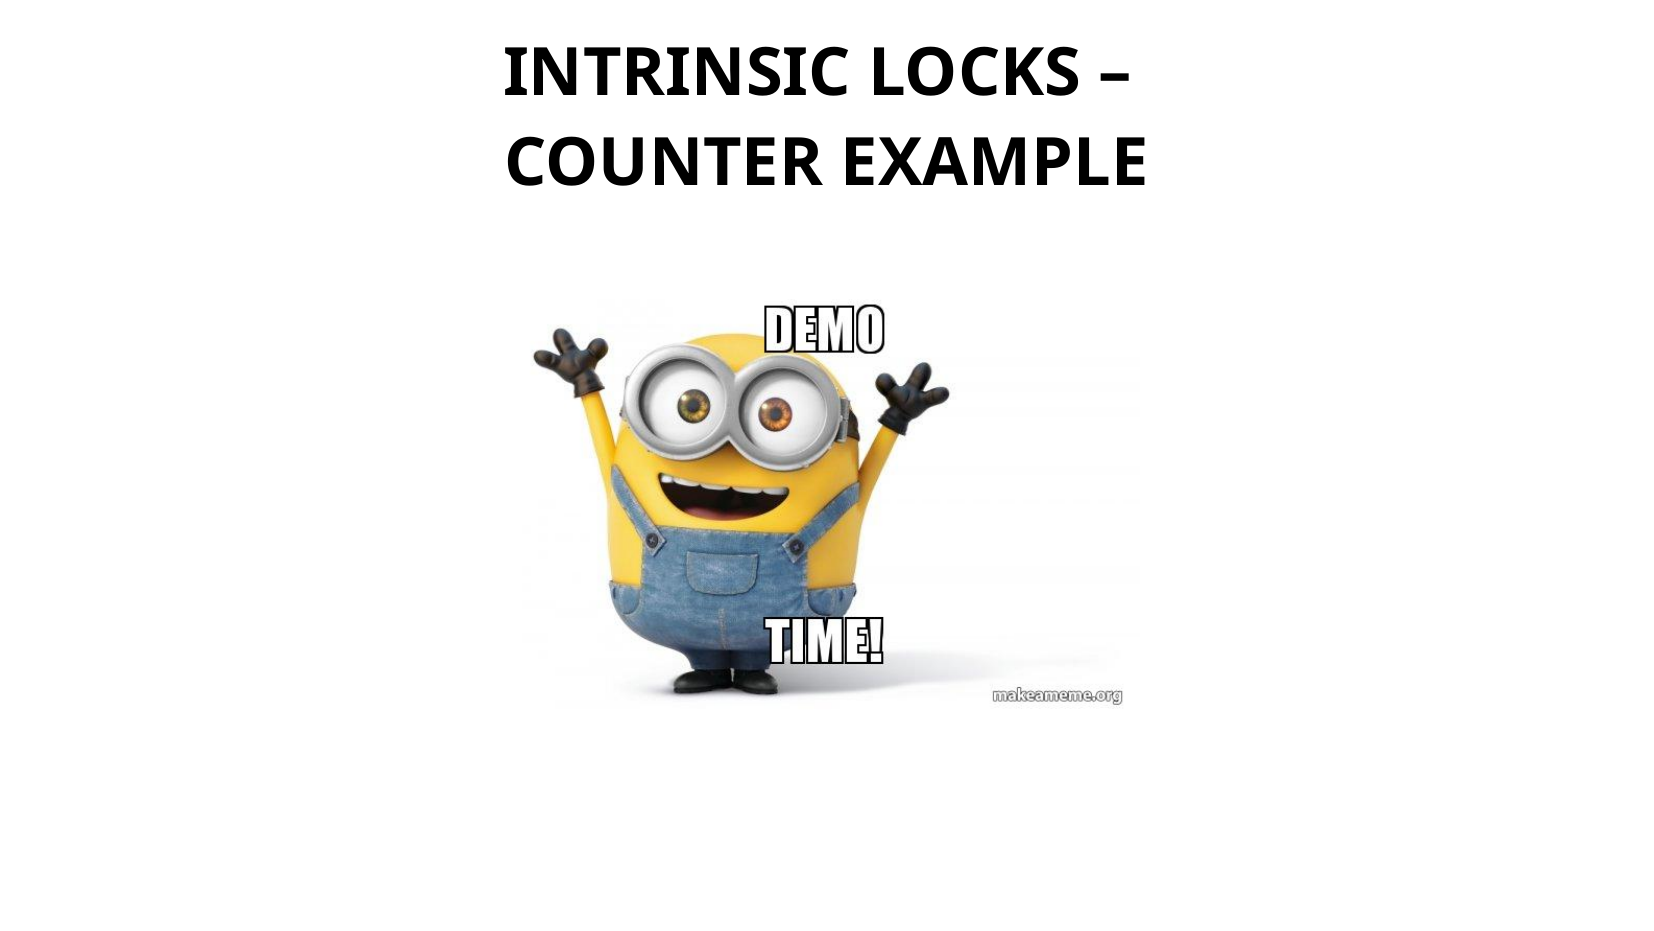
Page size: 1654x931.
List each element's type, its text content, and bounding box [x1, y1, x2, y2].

title INTRINSIC LOCKS – COUNTER EXAMPLE [82, 33, 1571, 196]
picture [514, 291, 1140, 710]
